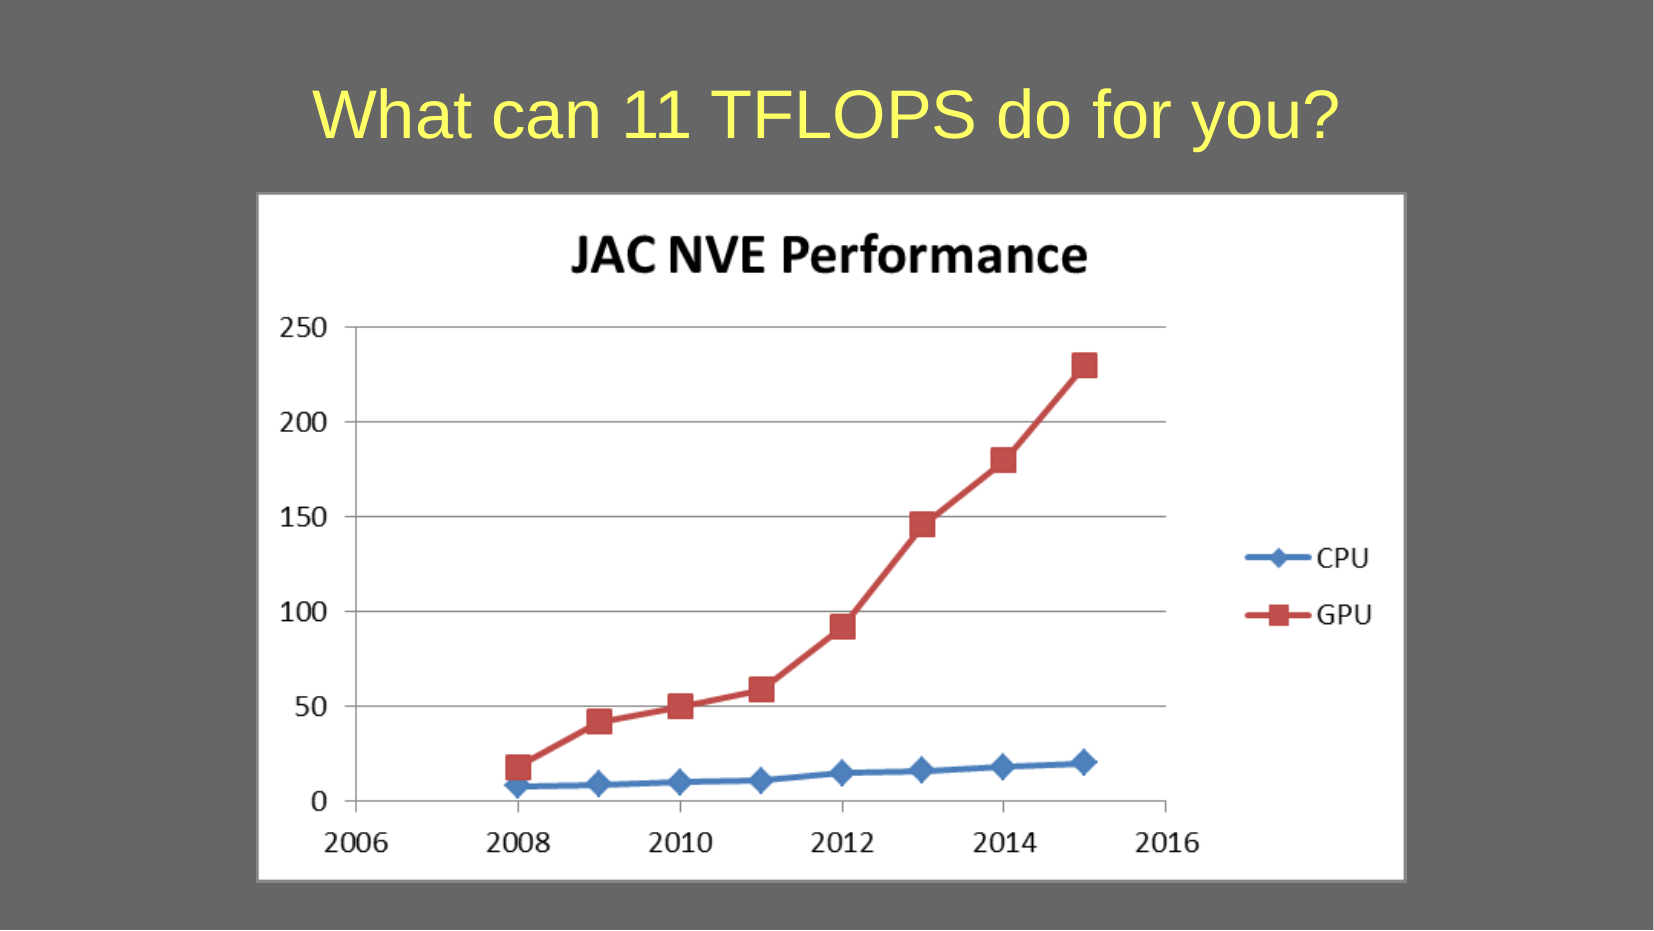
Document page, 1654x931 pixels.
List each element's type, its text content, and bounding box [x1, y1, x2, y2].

title What can 11 TFLOPS do for you? [82, 36, 1571, 193]
picture [256, 192, 1407, 884]
